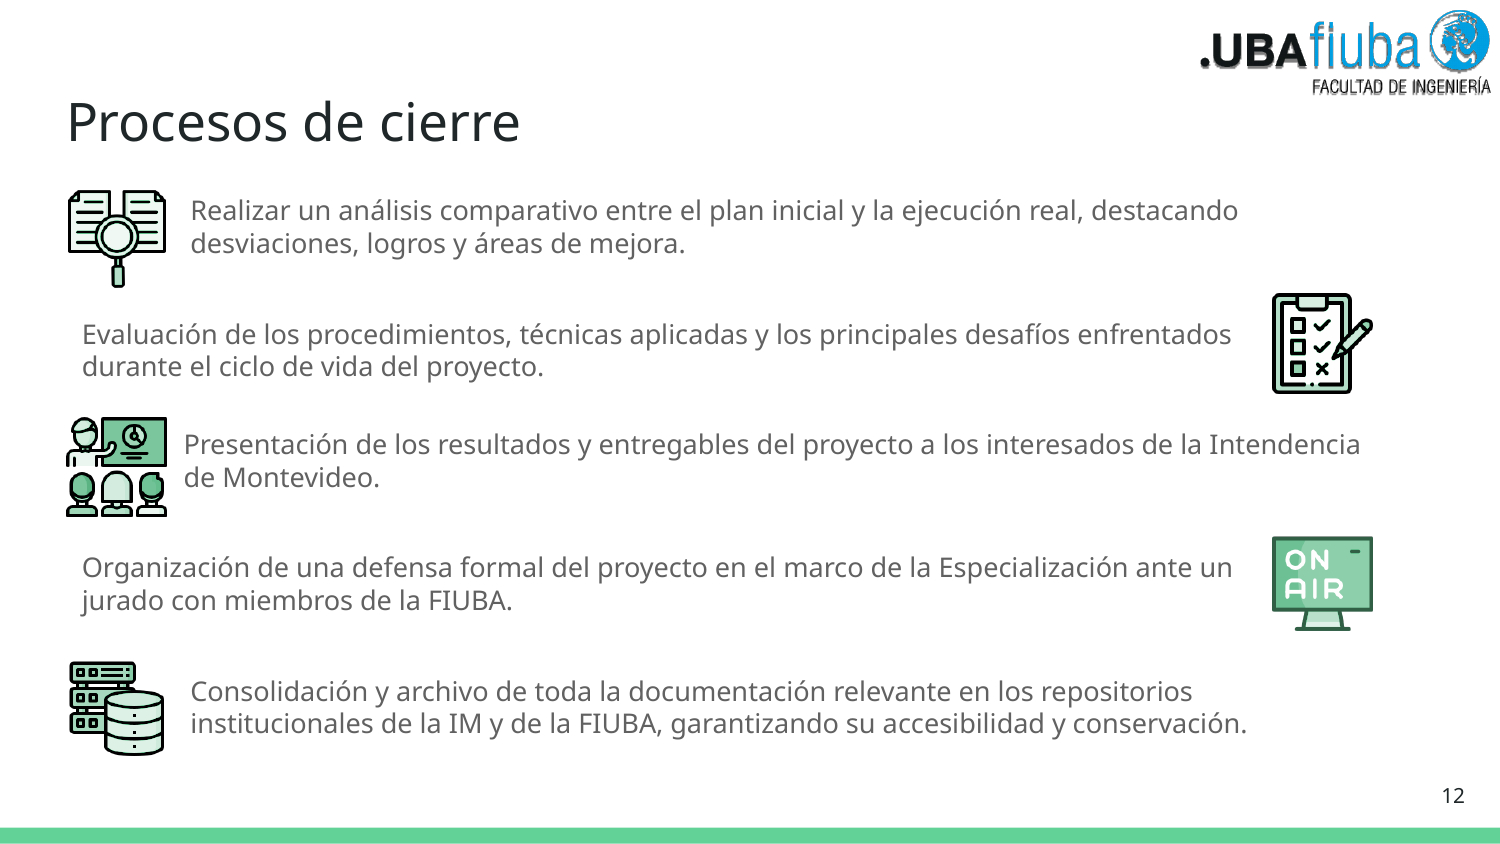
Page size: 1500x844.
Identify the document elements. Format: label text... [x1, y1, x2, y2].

picture [1272, 533, 1373, 634]
picture [66, 188, 167, 289]
text_box Consolidación y archivo de toda la documentación relevante en los repositorios institucionales de la IM y de la FIUBA, garantizando su accesibilidad y conservación. [175, 658, 1390, 755]
text_box Realizar un análisis comparativo entre el plan inicial y la ejecución real, destacando desviaciones, logros y áreas de mejora. [175, 178, 1390, 274]
picture [66, 417, 167, 518]
picture [66, 658, 167, 759]
title Procesos de cierre [51, 72, 1449, 167]
text_box Organización de una defensa formal del proyecto en el marco de la Especialización ante un jurado con miembros de la FIUBA. [66, 535, 1272, 631]
text_box Presentación de los resultados y entregables del proyecto a los interesados de la Intendencia de Montevideo. [168, 412, 1383, 508]
slide_number <number> [1389, 764, 1480, 830]
picture [1192, 0, 1500, 103]
text_box Evaluación de los procedimientos, técnicas aplicadas y los principales desafíos enfrentados durante el ciclo de vida del proyecto. [66, 302, 1282, 398]
picture [1272, 293, 1373, 394]
